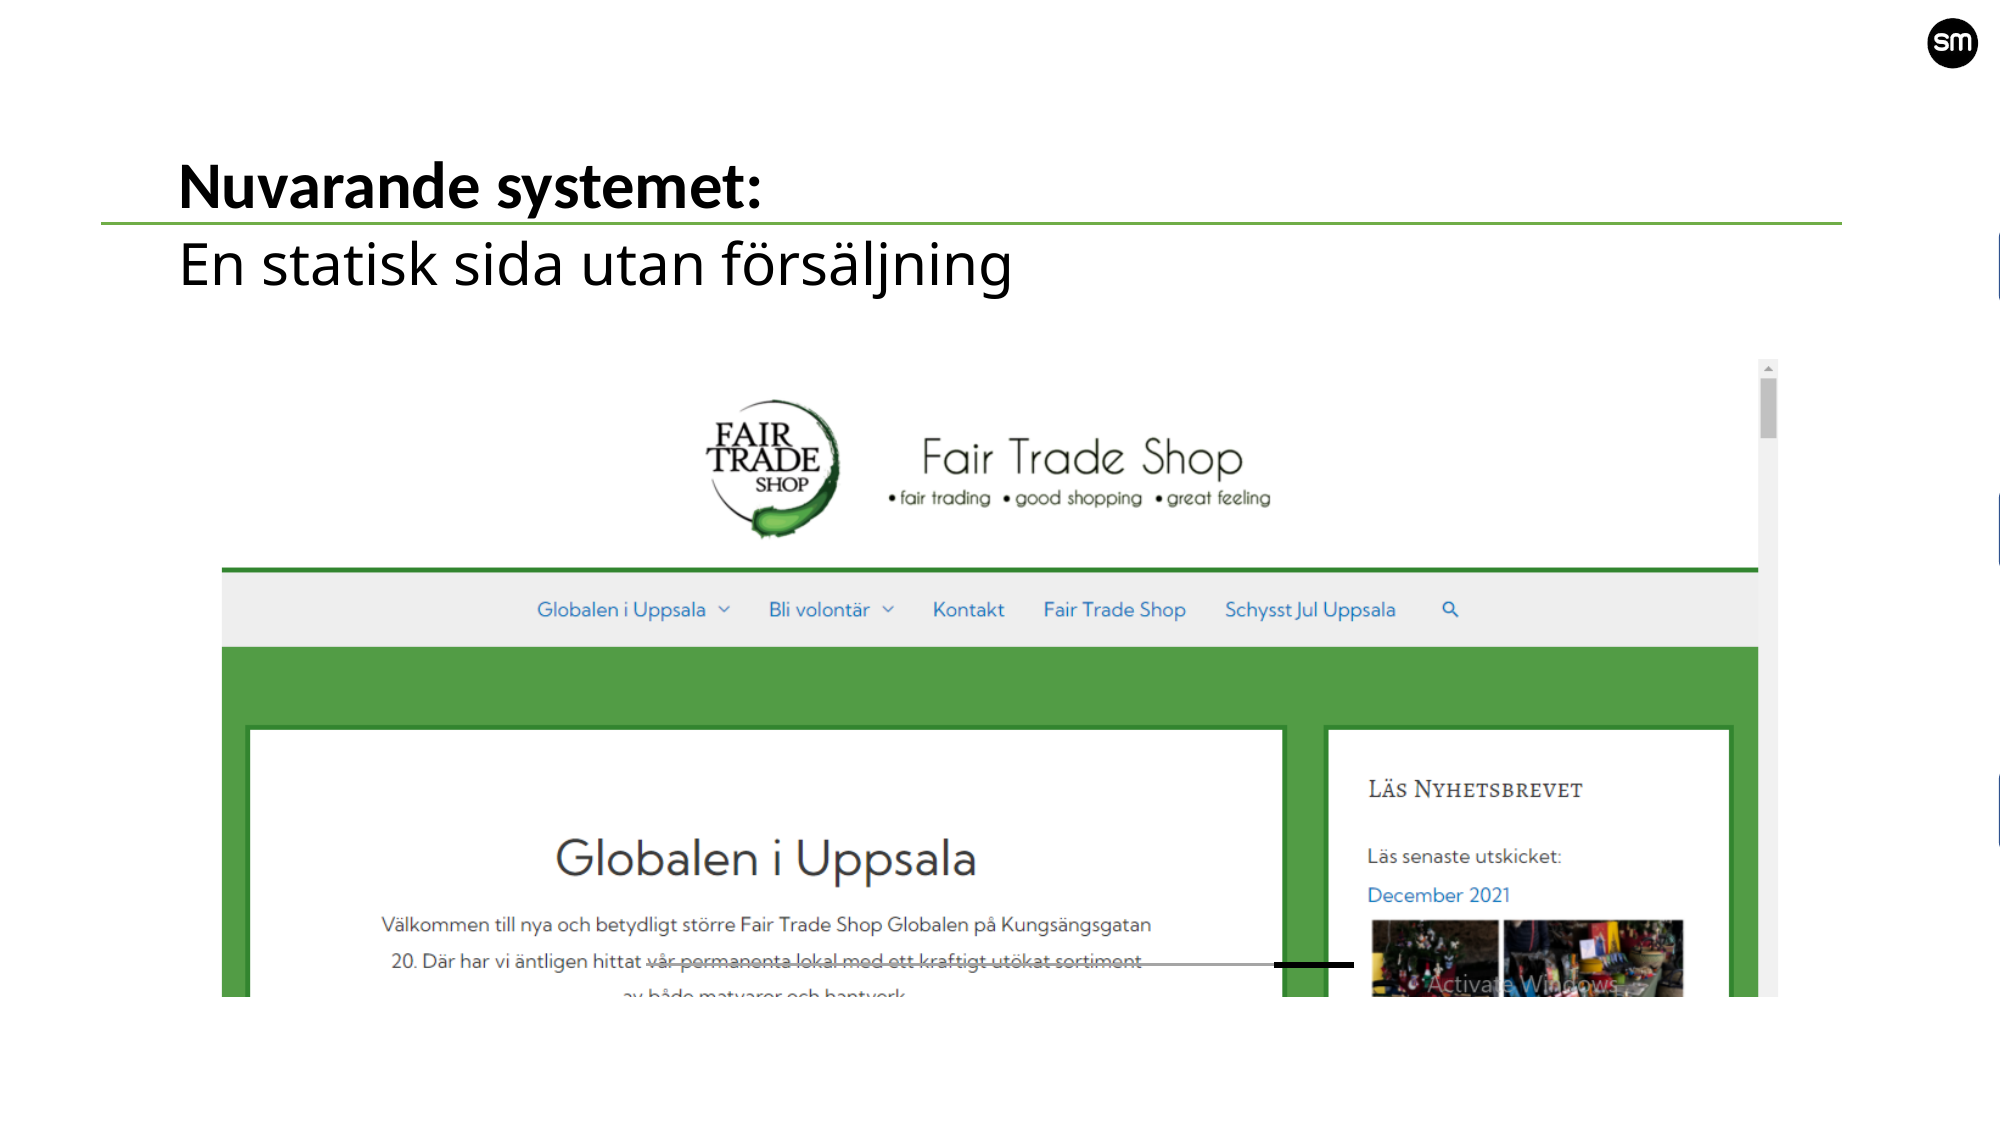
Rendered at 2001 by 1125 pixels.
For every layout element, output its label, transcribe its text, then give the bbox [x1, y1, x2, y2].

picture [221, 359, 1779, 997]
text_box Nuvarande systemet: En statisk sida utan försäljning [163, 225, 1842, 303]
text_box Nuvarande systemet: En statisk sida utan försäljning [163, 128, 1842, 222]
